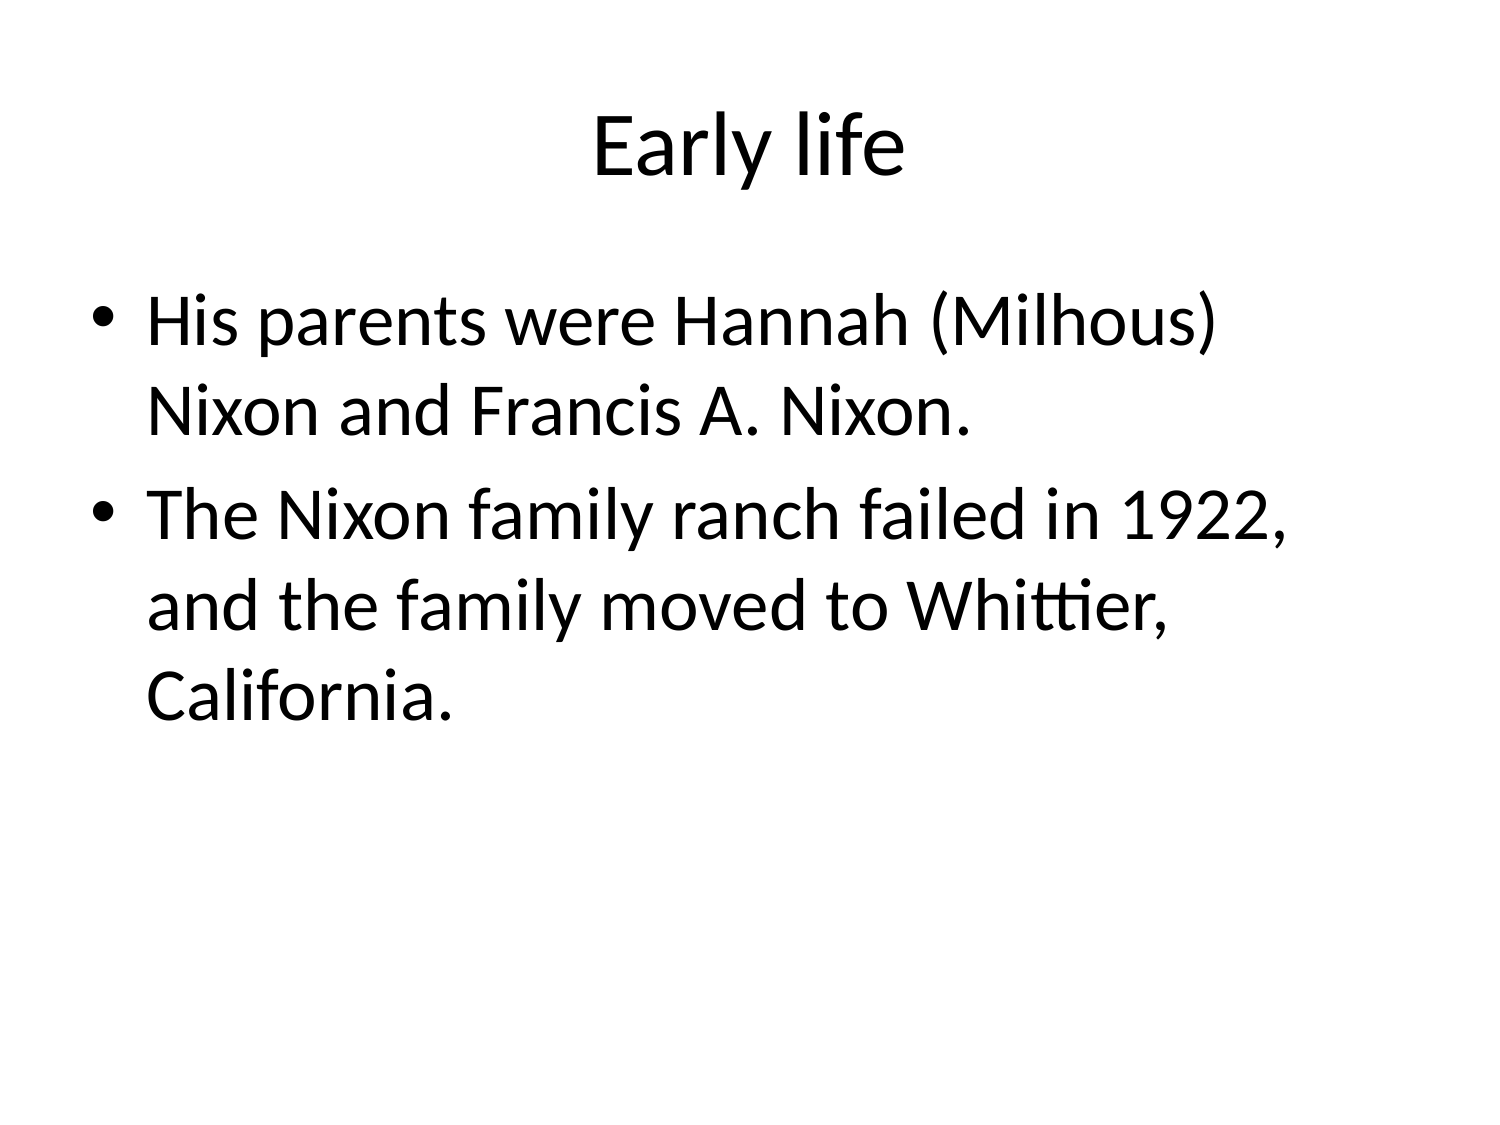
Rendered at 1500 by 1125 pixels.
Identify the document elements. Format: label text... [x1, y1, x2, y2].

title Early life [75, 45, 1425, 233]
list His parents were Hannah (Milhous) Nixon and Francis A. Nixon. The Nixon family ranch failed in 1922, and the family moved to Whittier, California. [75, 262, 1425, 1005]
